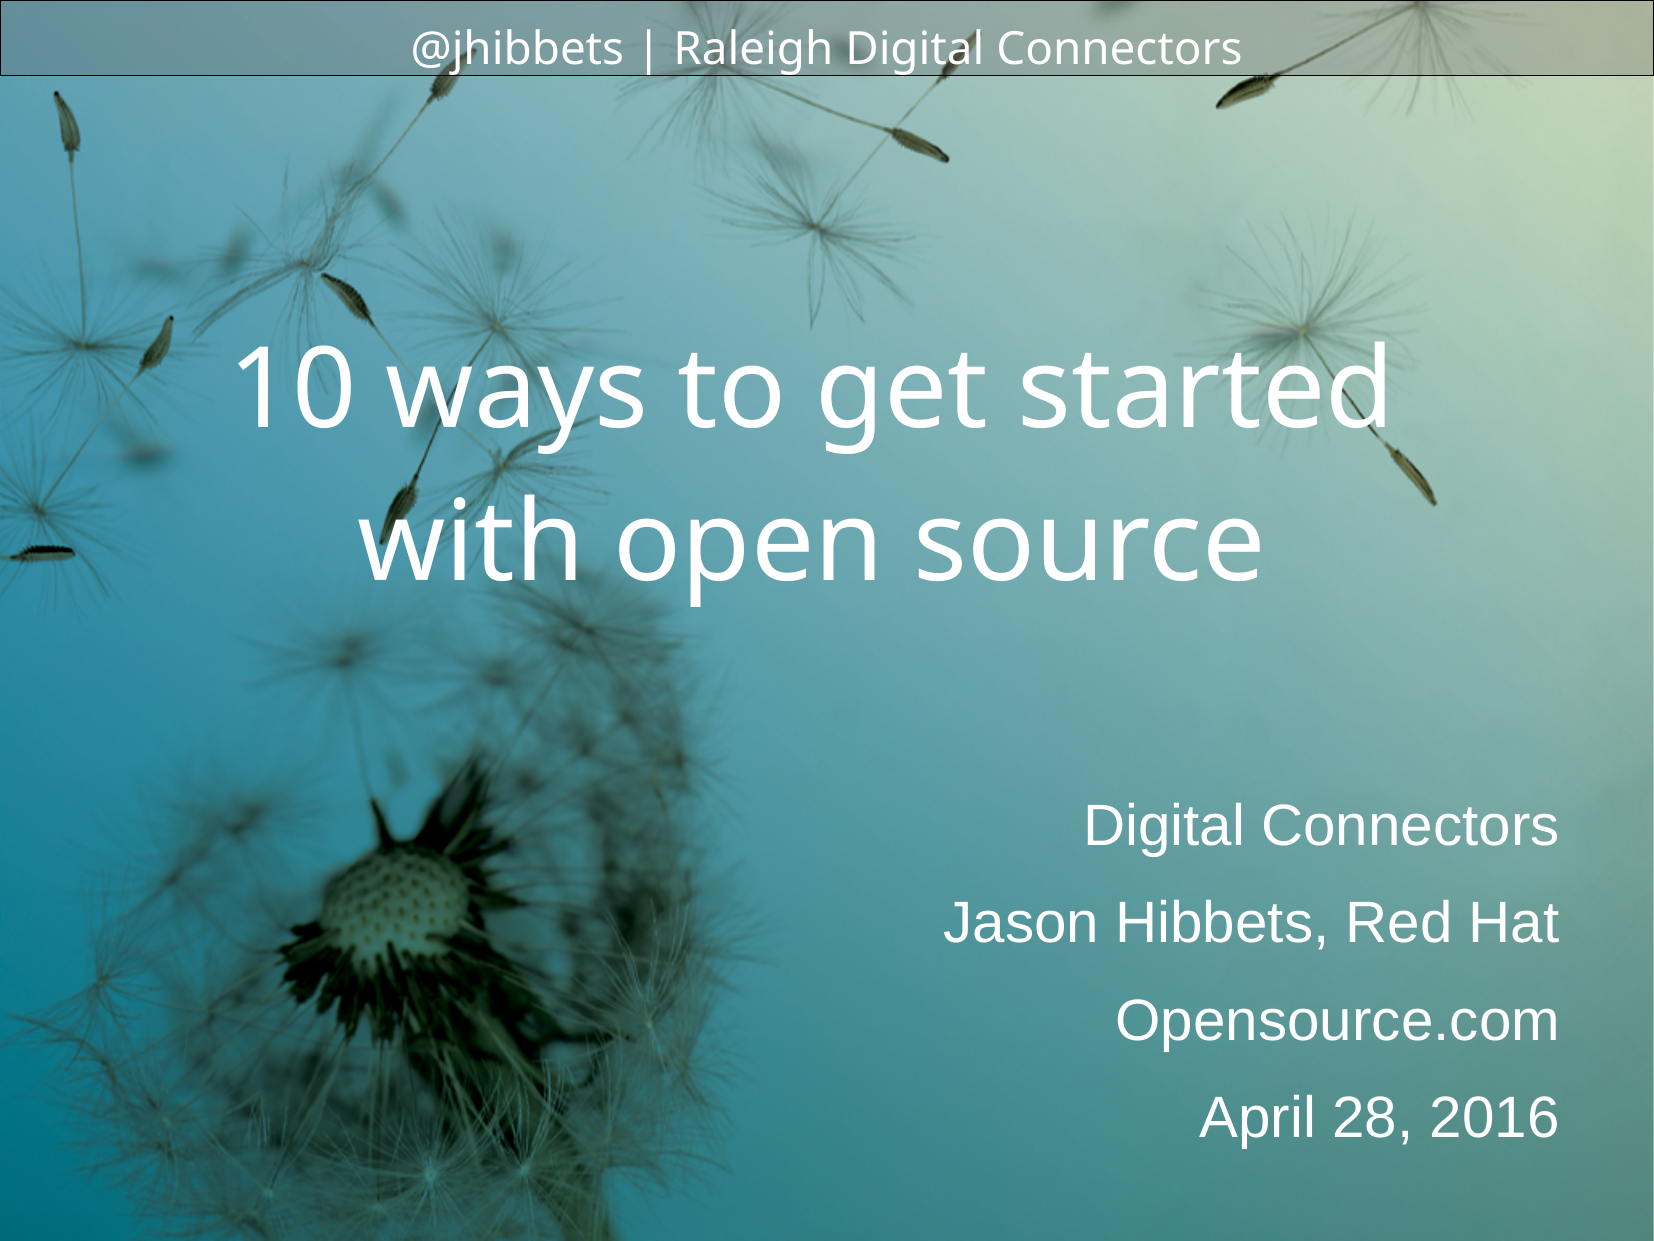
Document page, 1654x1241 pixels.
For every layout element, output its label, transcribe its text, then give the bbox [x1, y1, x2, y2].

picture [0, 76, 1654, 1241]
title 10 ways to get started with open source [15, 292, 1639, 628]
text_box Digital Connectors Jason Hibbets, Red Hat Opensource.com April 28, 2016 [105, 752, 1576, 1126]
